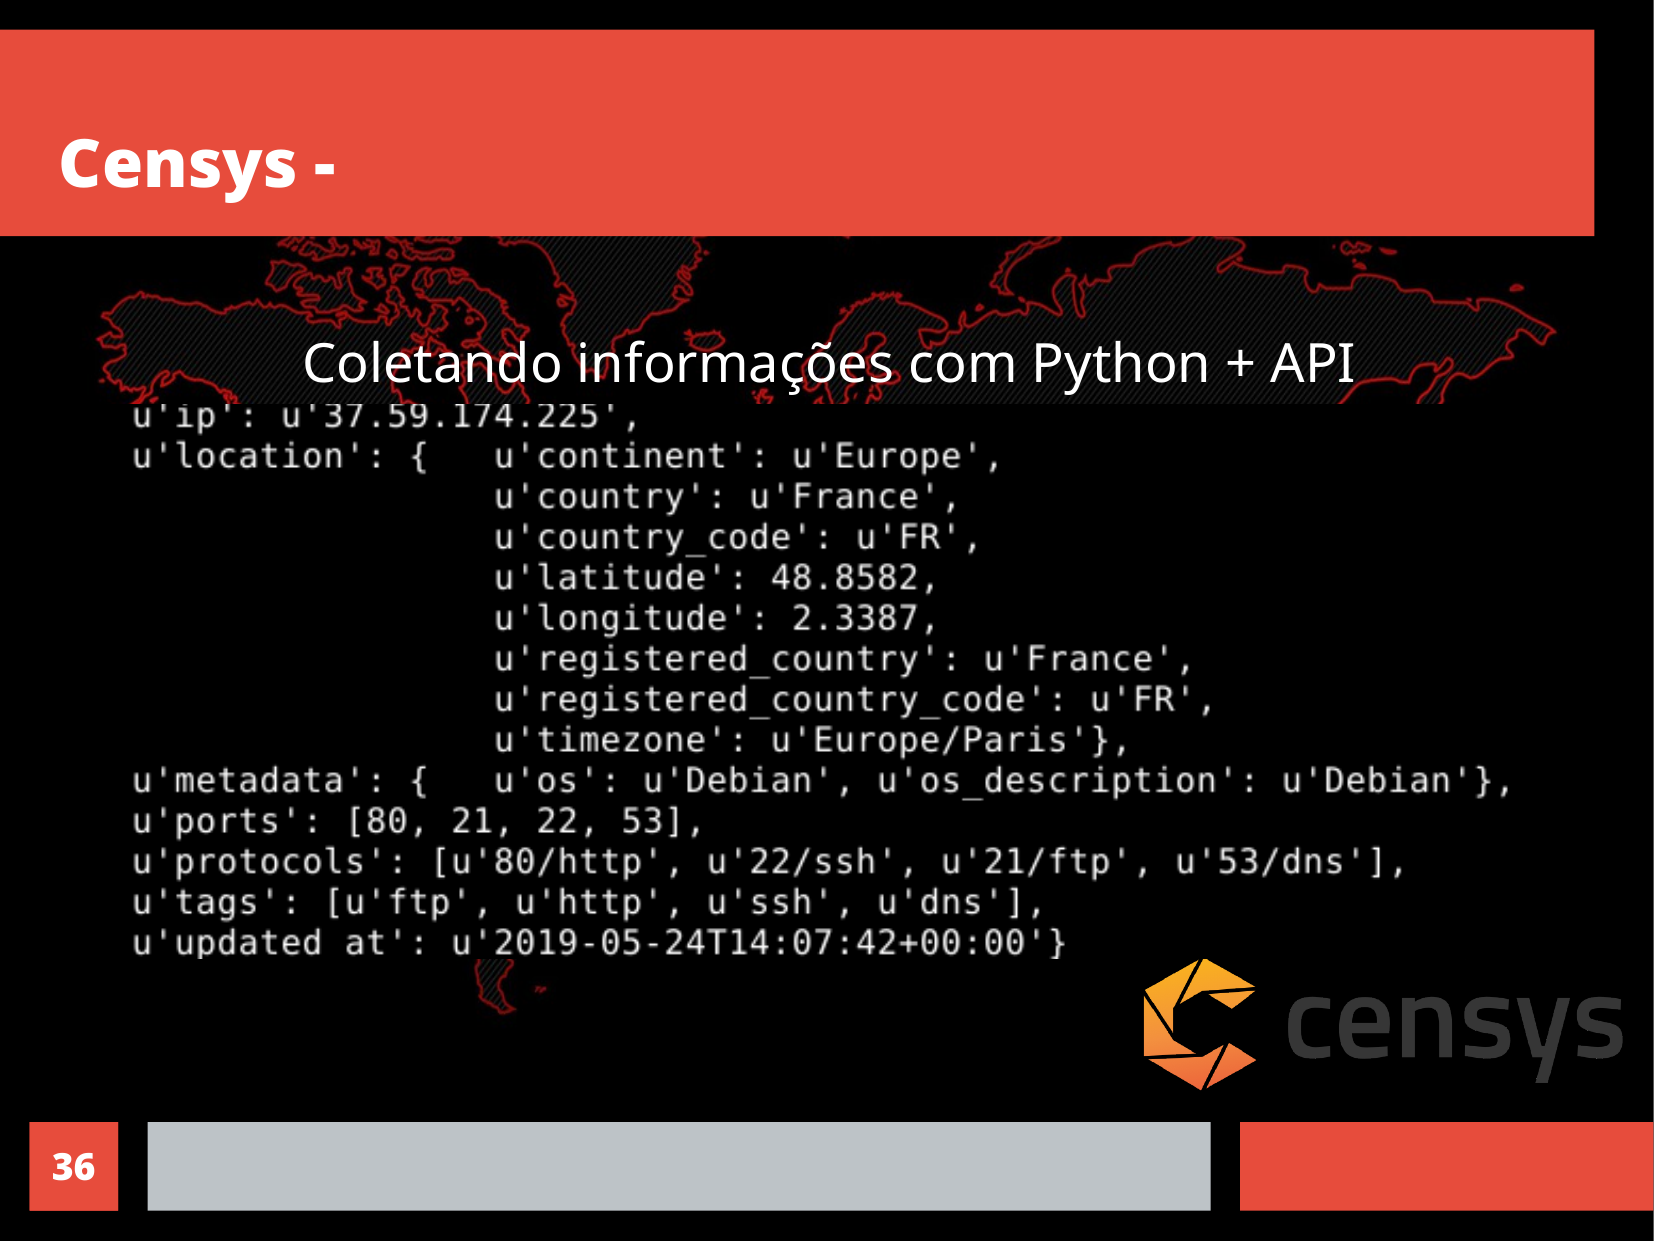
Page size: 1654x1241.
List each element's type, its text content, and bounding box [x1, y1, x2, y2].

list Coletando informações com Python + API [59, 324, 1565, 427]
picture [0, 0, 1654, 1241]
title Censys - [59, 59, 1595, 207]
